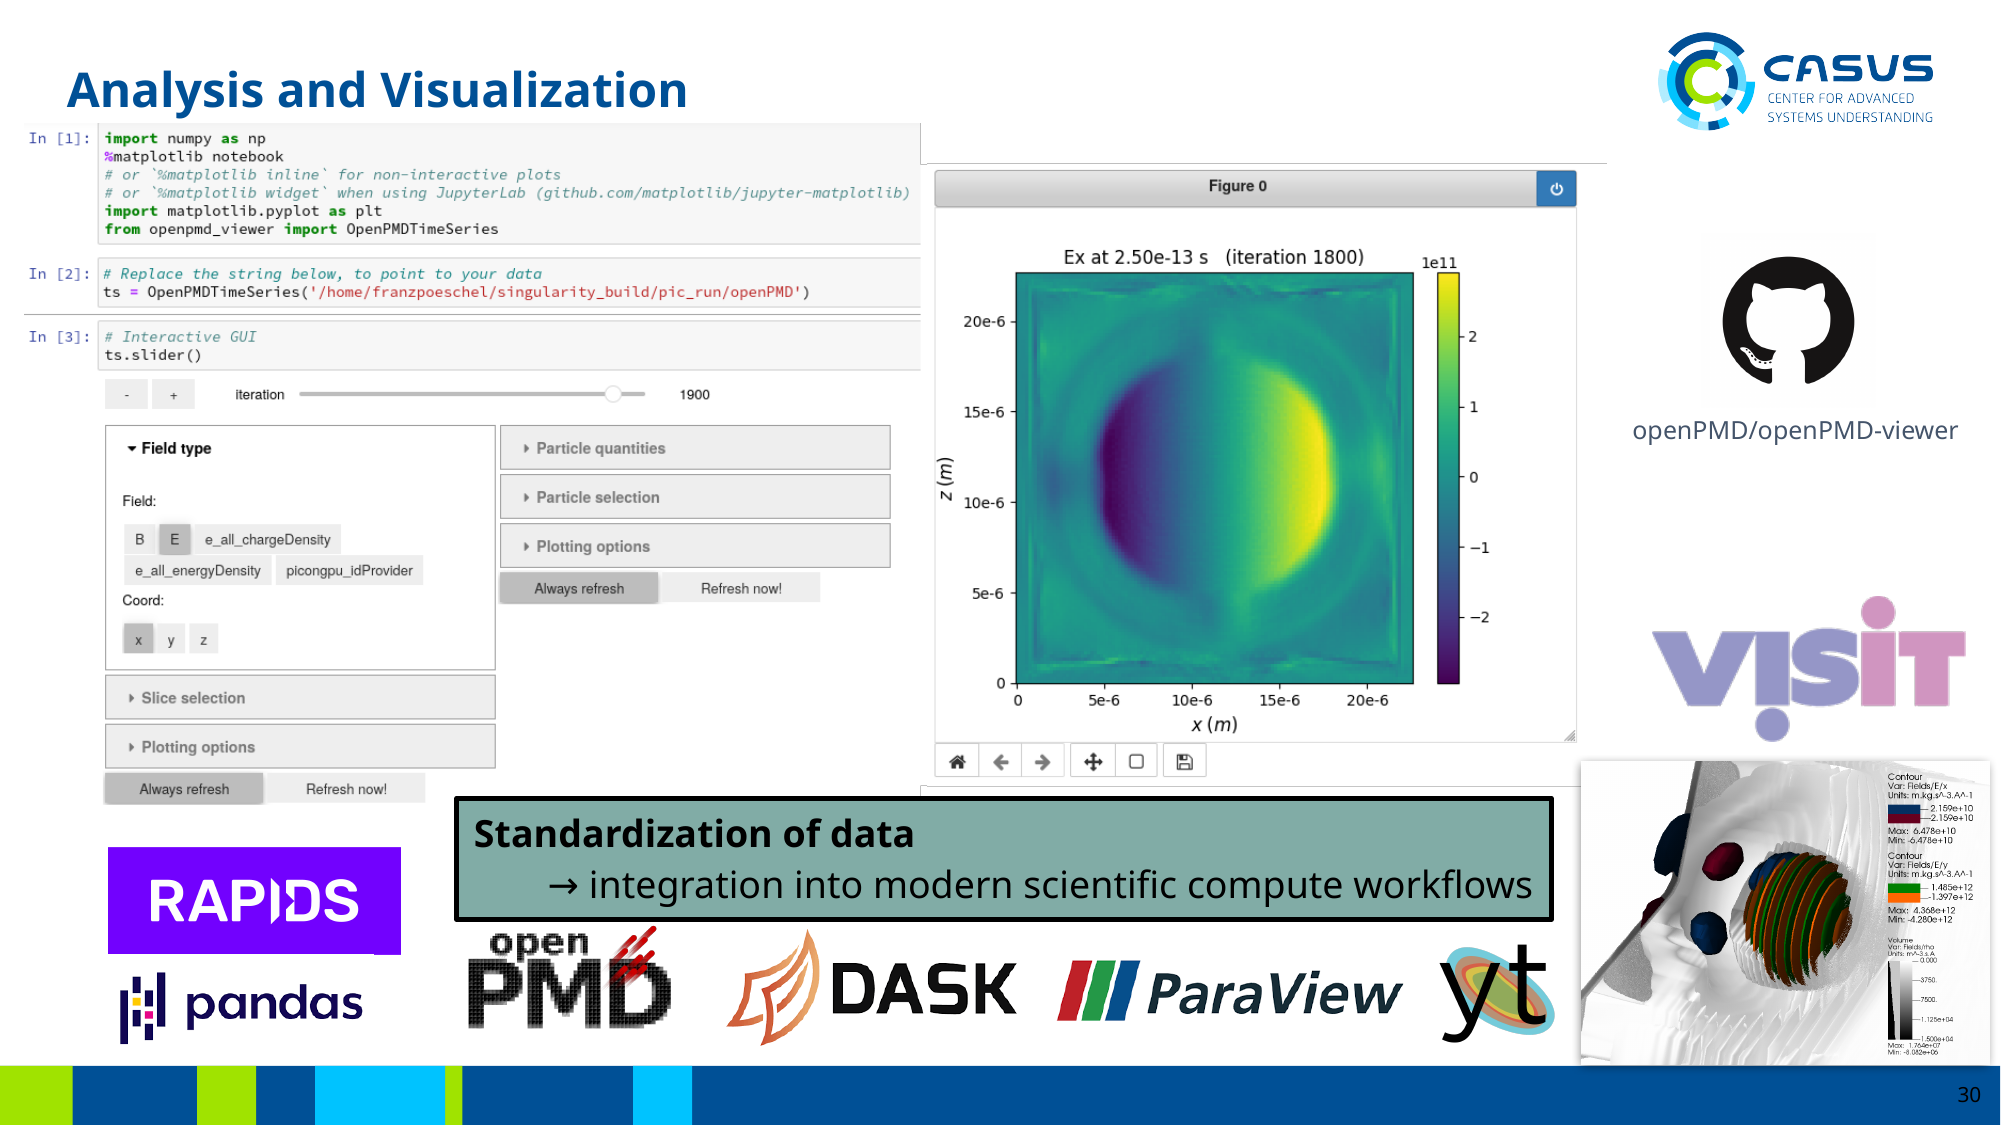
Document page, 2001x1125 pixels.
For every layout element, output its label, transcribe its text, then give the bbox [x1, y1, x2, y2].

picture [722, 927, 1020, 1048]
text_box openPMD/openPMD-viewer [1607, 405, 1974, 455]
picture [24, 123, 1990, 1065]
picture [1658, 32, 1933, 131]
picture [1044, 940, 1414, 1038]
title Analysis and Visualization [66, 54, 1621, 123]
picture [1438, 942, 1557, 1045]
text_box Standardization of data → integration into modern scientific compute workflows [456, 798, 1549, 920]
picture [1652, 596, 1966, 742]
picture [1701, 233, 1876, 408]
picture [458, 922, 687, 1041]
picture [108, 847, 401, 1062]
